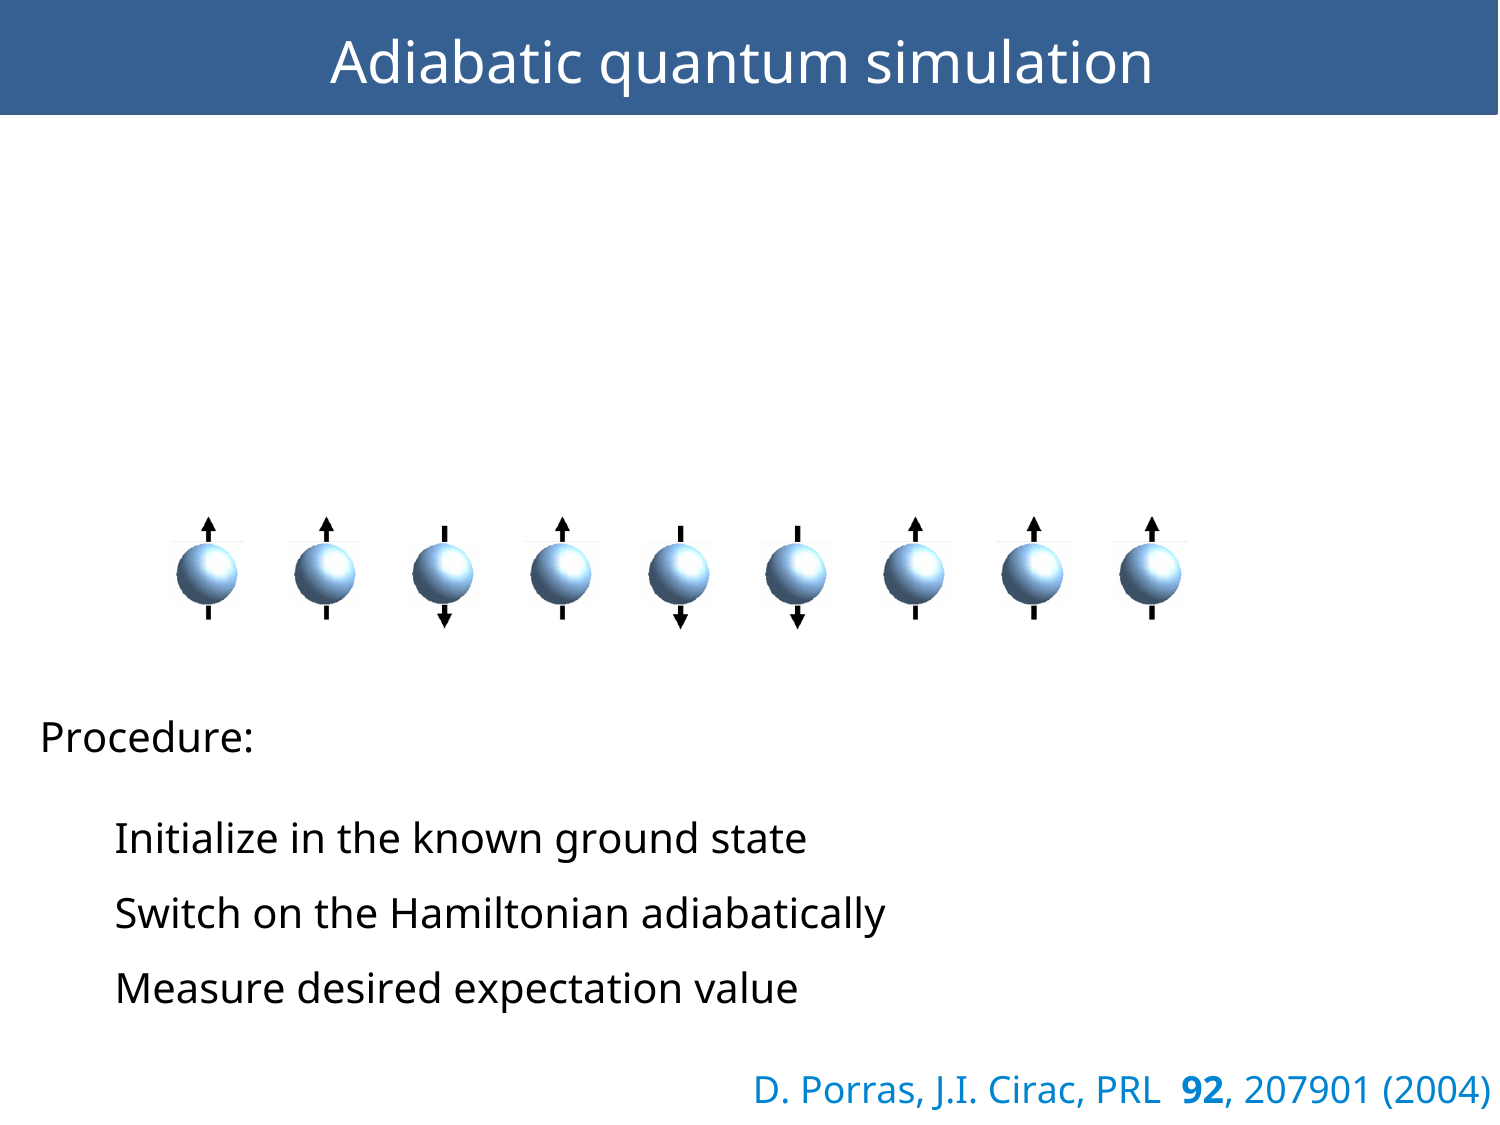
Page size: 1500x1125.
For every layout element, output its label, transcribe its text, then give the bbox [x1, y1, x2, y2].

text_box D. Porras, J.I. Cirac, PRL 92, 207901 (2004) [738, 1057, 1500, 1119]
picture [760, 523, 833, 632]
picture [407, 523, 480, 632]
picture [996, 513, 1070, 622]
text_box Adiabatic quantum simulation [43, 17, 1442, 133]
picture [171, 513, 244, 622]
picture [525, 513, 598, 622]
text_box Procedure: Initialize in the known ground state Switch on the Hamiltonian adiabatically Measure desired expectation value [24, 677, 973, 1020]
picture [878, 513, 951, 622]
picture [643, 523, 716, 632]
picture [1114, 513, 1188, 622]
picture [289, 513, 362, 622]
